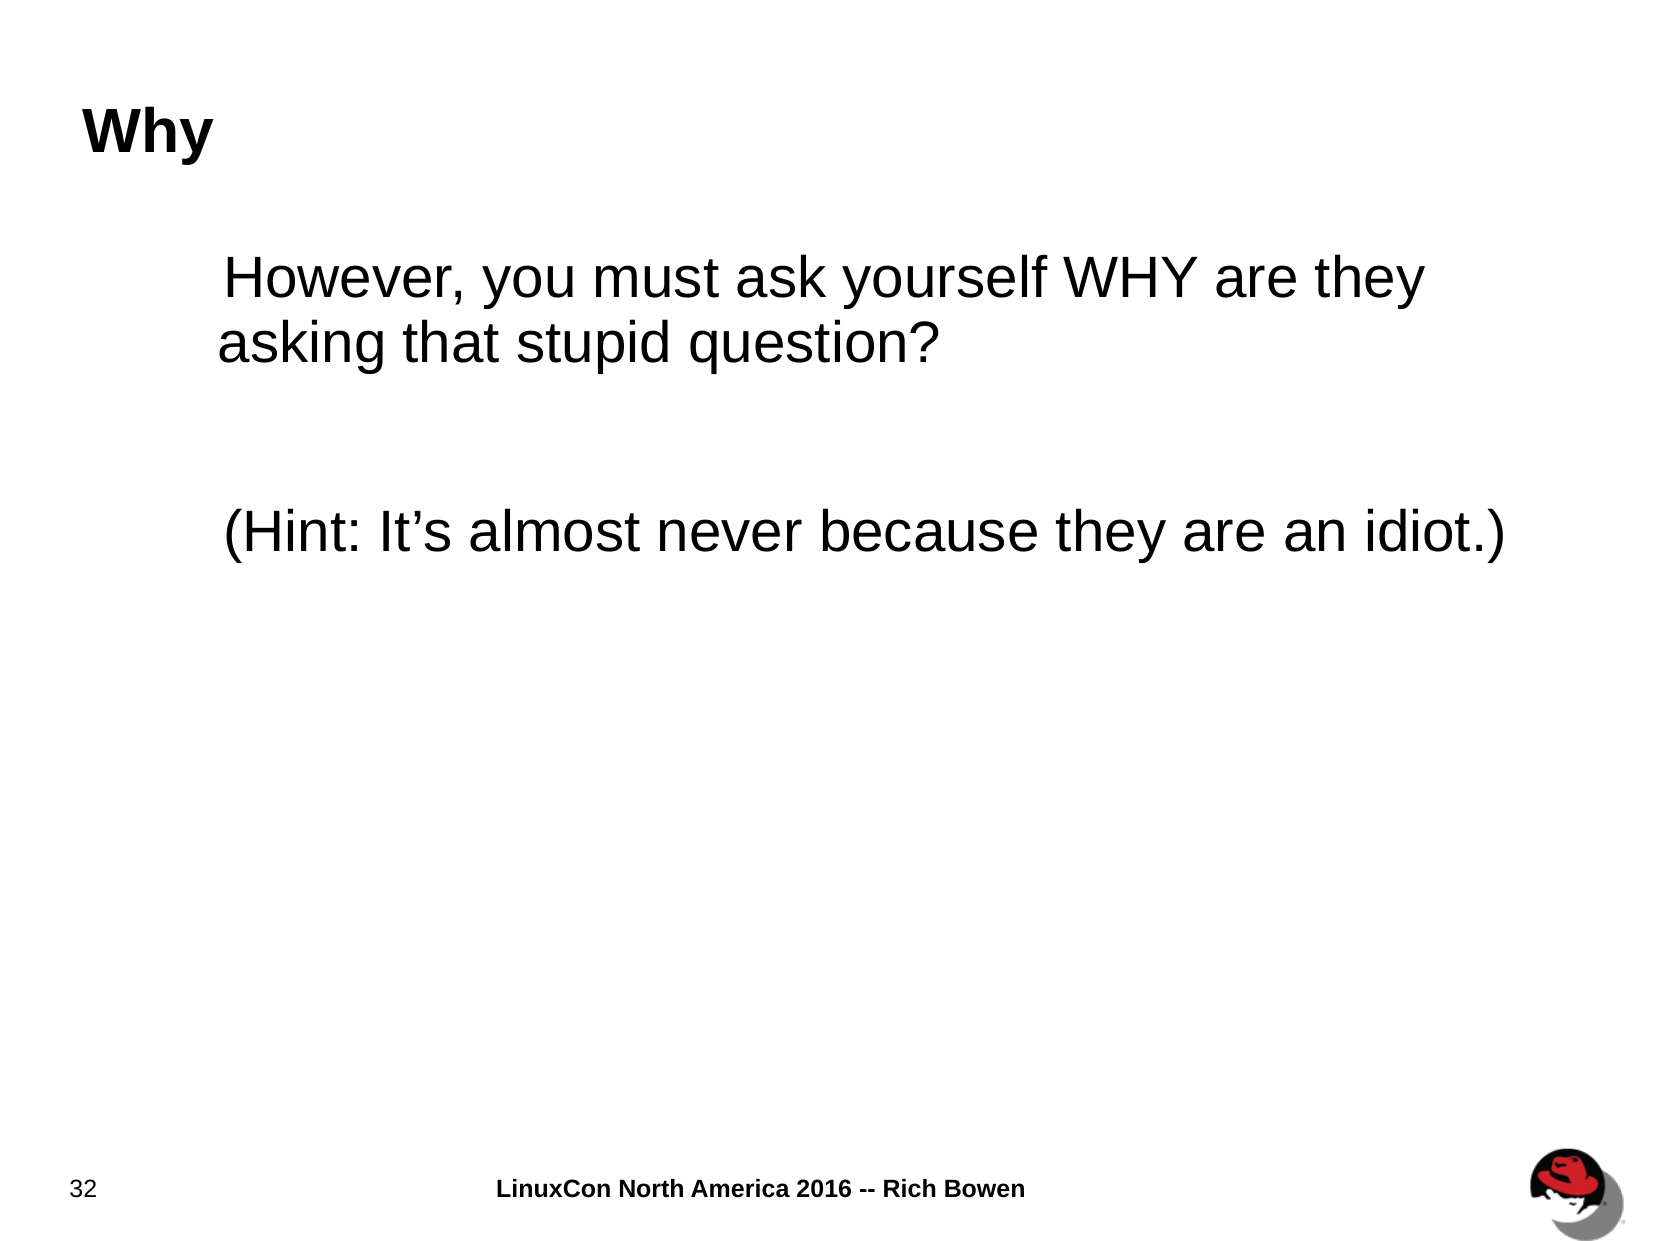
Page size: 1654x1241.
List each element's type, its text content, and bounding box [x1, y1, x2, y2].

title Why [82, 37, 1571, 226]
list However, you must ask yourself WHY are they asking that stupid question? (Hint: It’s almost never because they are an idiot.) [86, 244, 1576, 1039]
picture [1529, 1146, 1613, 1224]
